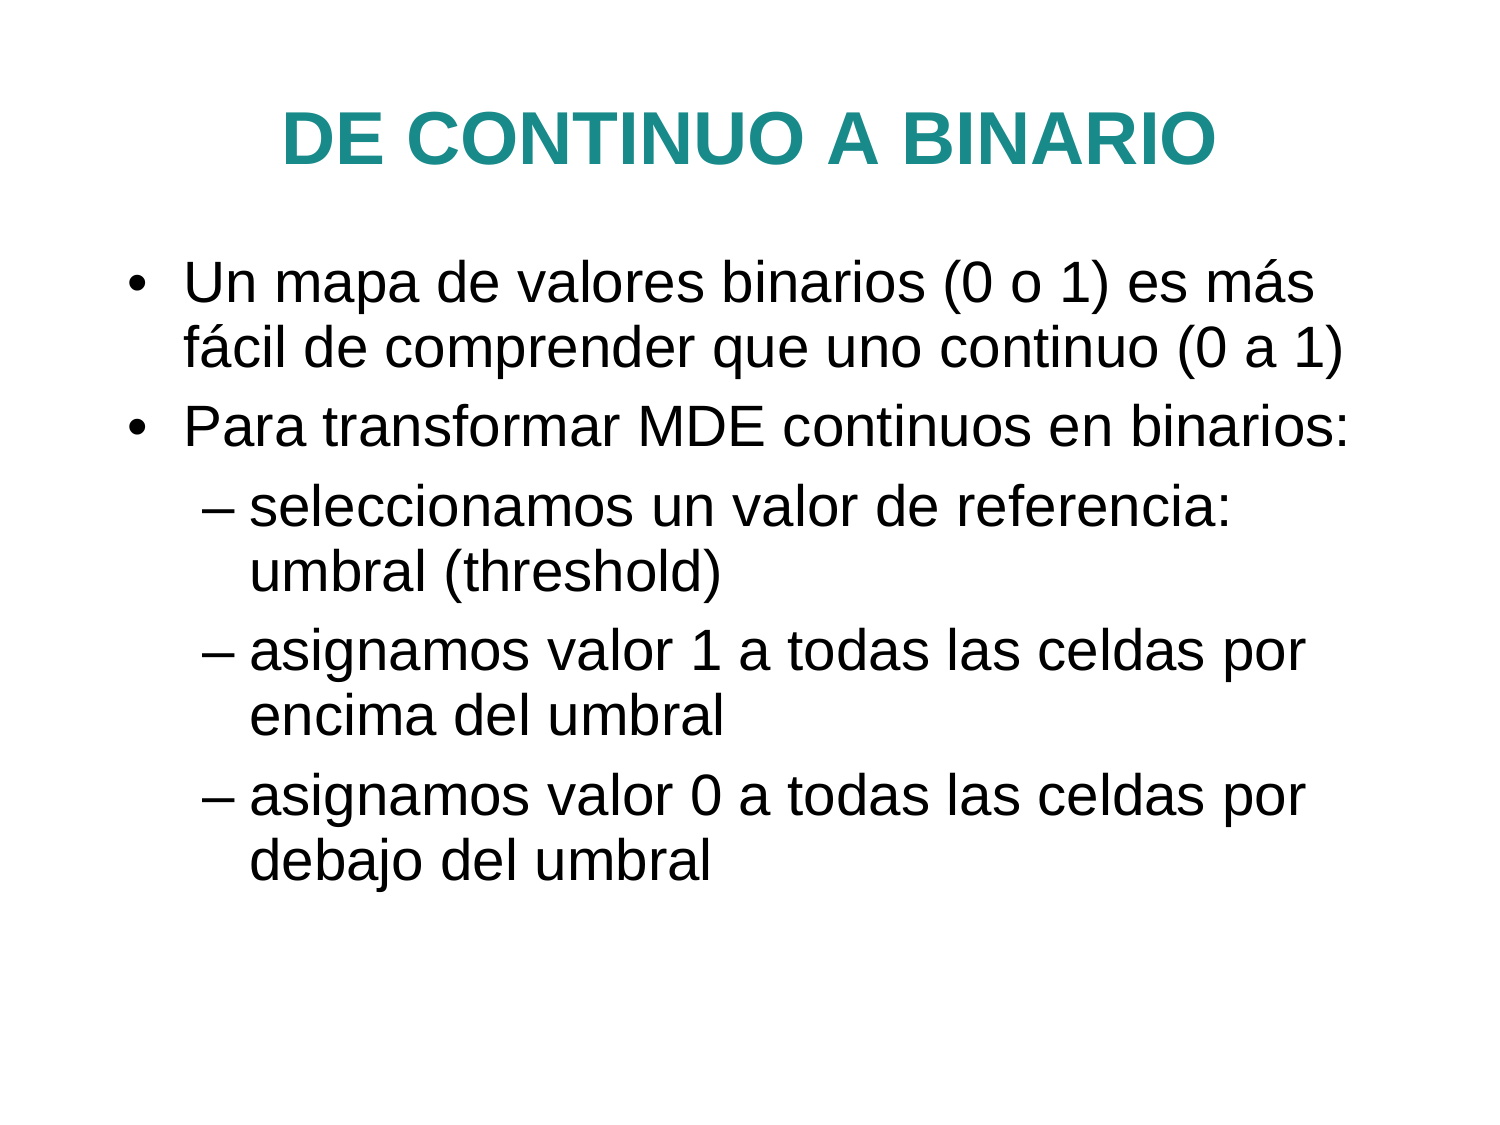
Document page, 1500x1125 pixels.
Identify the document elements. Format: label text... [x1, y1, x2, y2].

title DE CONTINUO A BINARIO [112, 68, 1388, 209]
list Un mapa de valores binarios (0 o 1) es más fácil de comprender que uno continuo (0 a 1) Para transformar MDE continuos en binarios: seleccionamos un valor de referencia: umbral (threshold) asignamos valor 1 a todas las celdas por encima del umbral asignamos valor 0 a todas las celdas por debajo del umbral [112, 241, 1388, 955]
